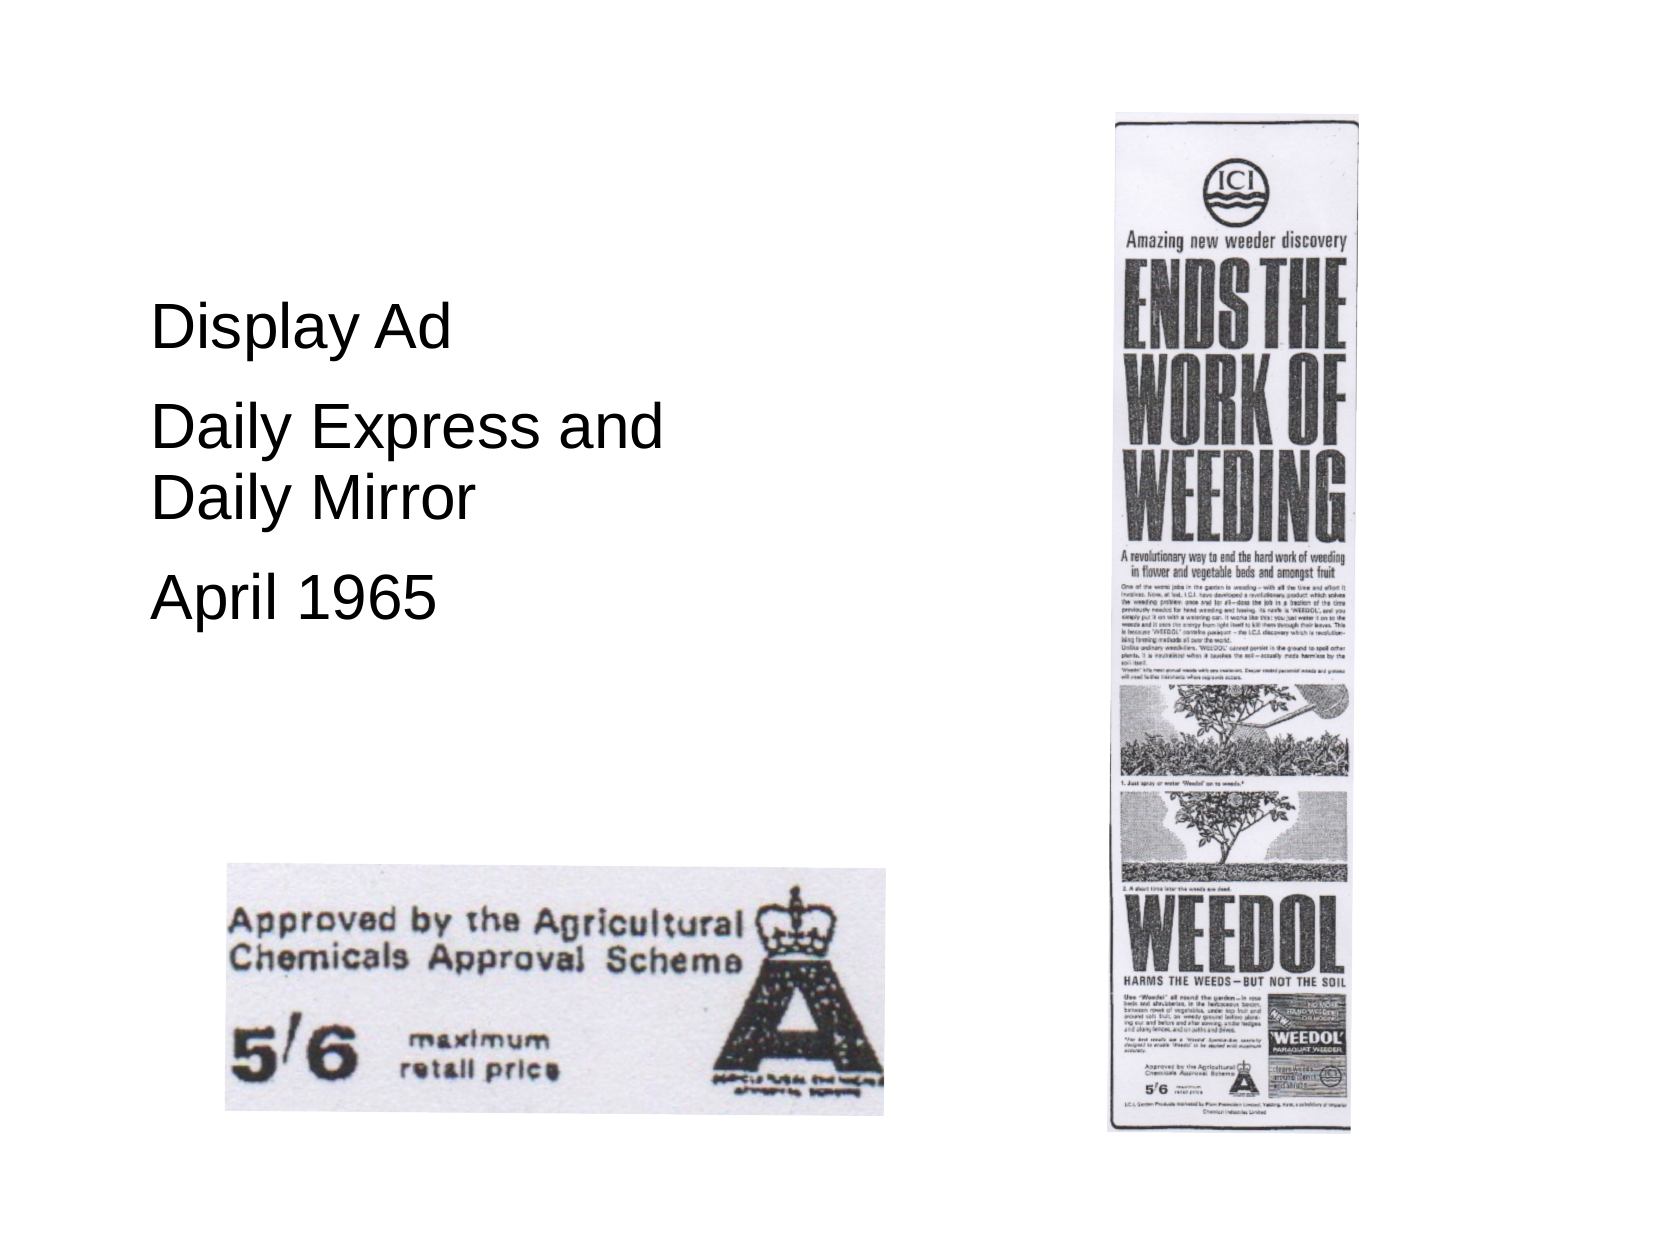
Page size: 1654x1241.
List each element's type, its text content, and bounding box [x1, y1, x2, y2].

list Display Ad Daily Express and Daily Mirror April 1965 [82, 290, 809, 634]
picture [1106, 111, 1359, 1134]
picture [224, 862, 886, 1116]
